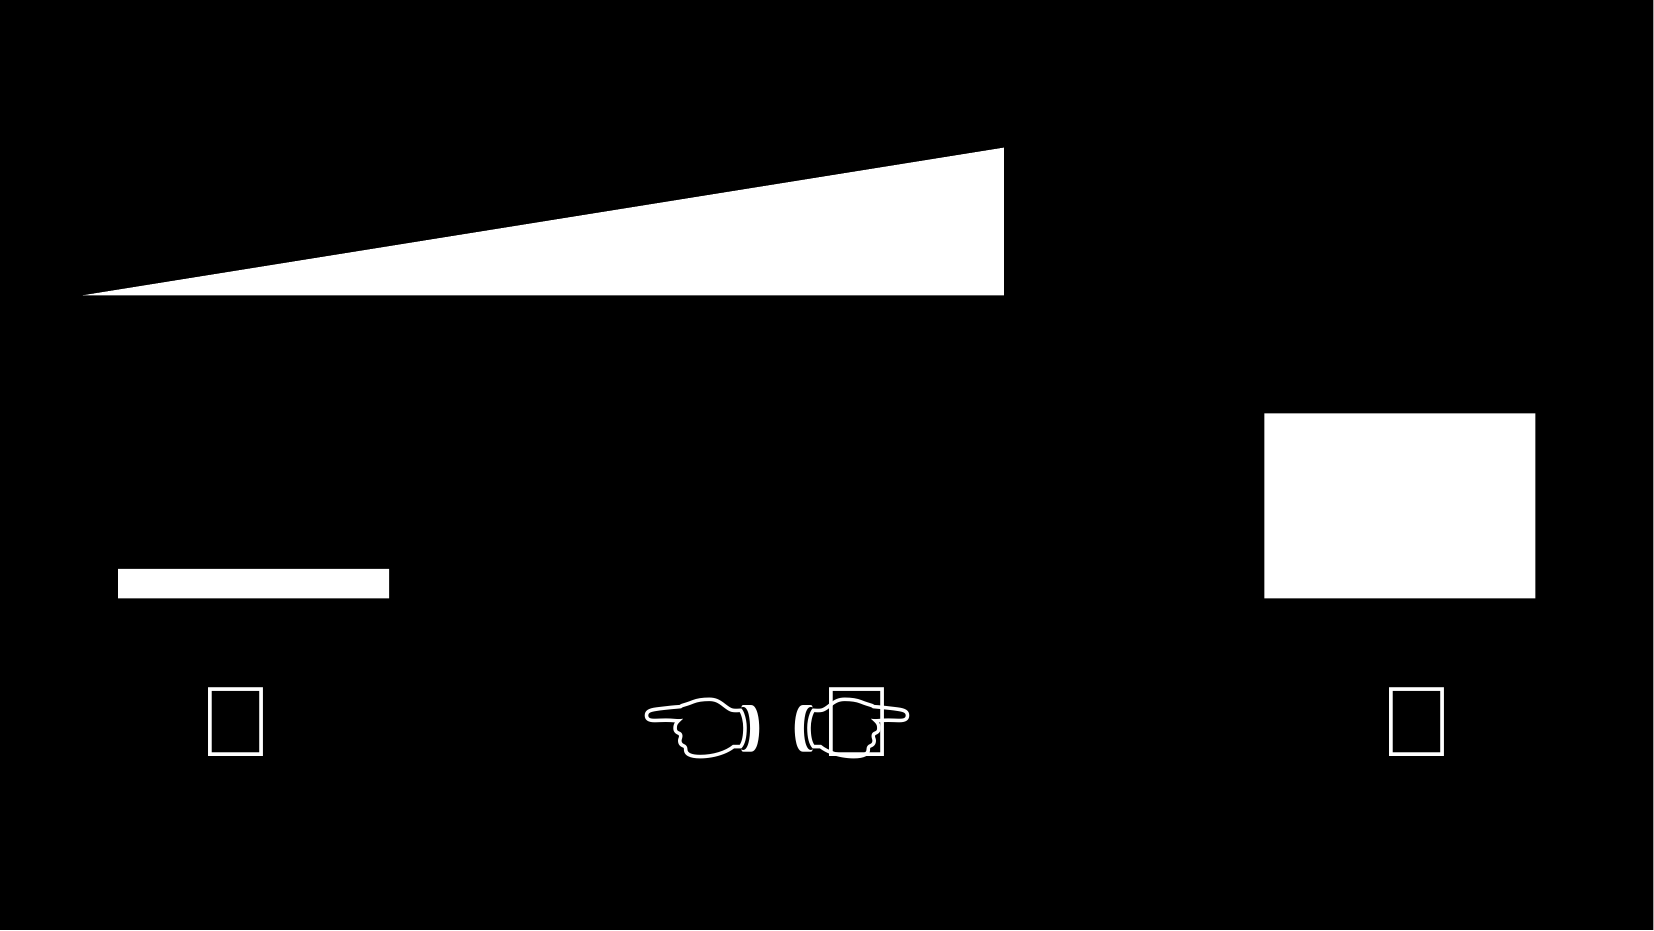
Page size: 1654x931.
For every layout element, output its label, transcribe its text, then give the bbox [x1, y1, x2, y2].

text_box [118, 568, 390, 599]
text_box [1264, 413, 1536, 599]
list 🥕 👈 🤓 👉 🏒 [82, 383, 1571, 924]
text_box [82, 147, 1004, 296]
